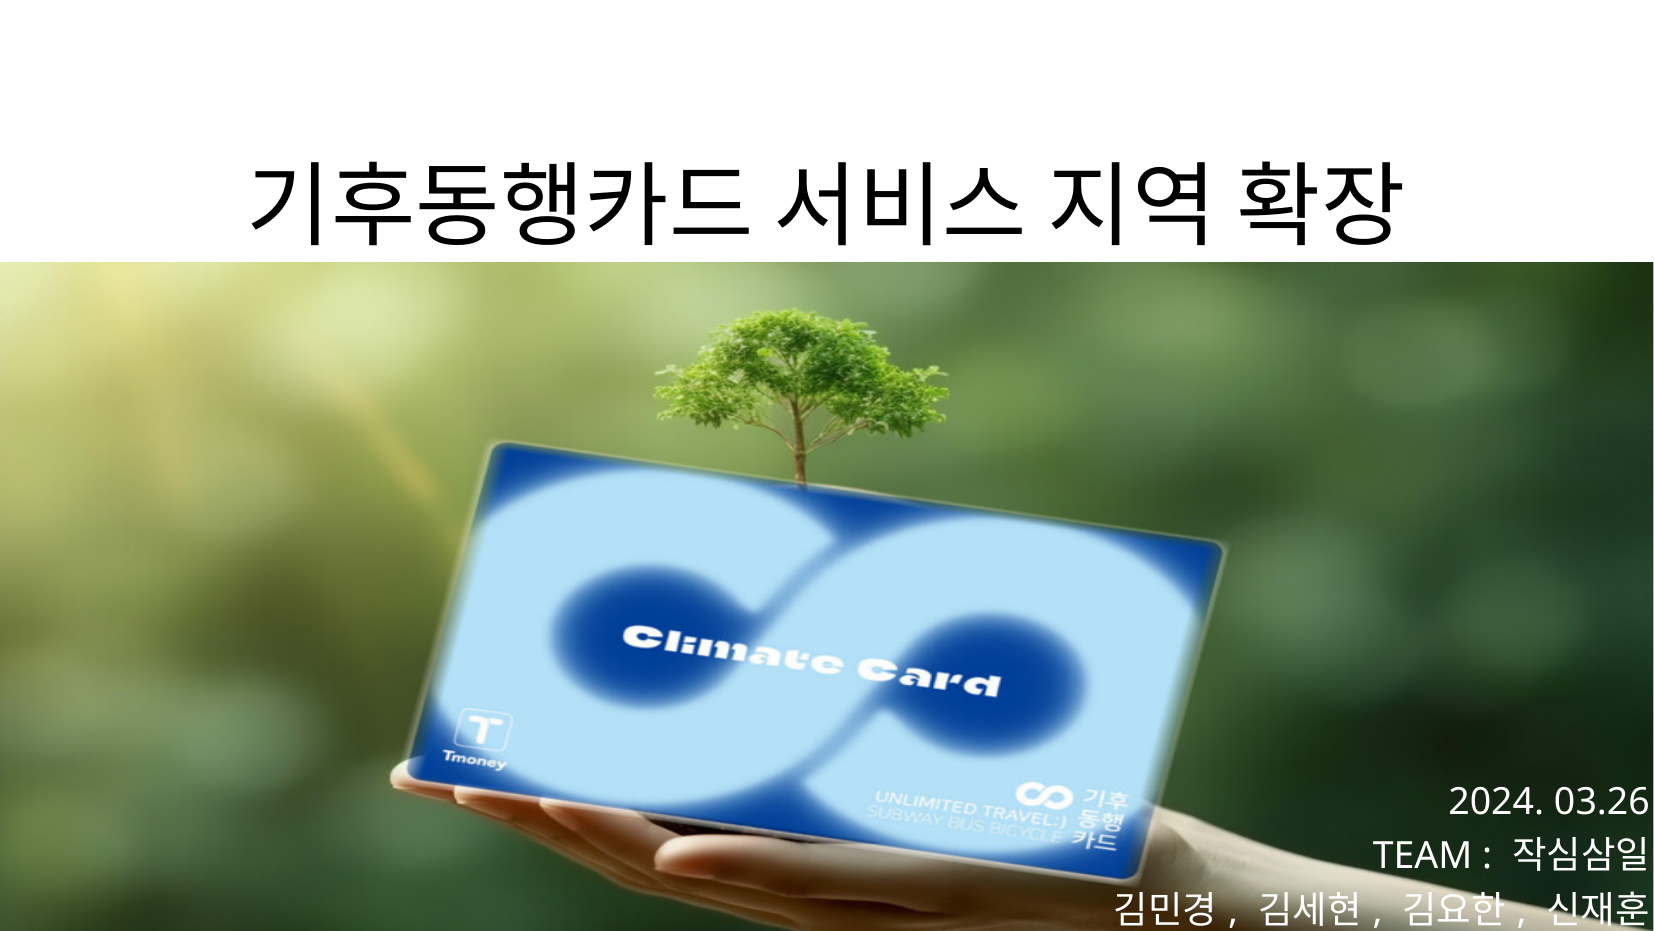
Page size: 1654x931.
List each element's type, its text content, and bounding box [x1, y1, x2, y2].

picture [1634, 800, 1644, 804]
picture [1517, 791, 1526, 804]
title 기후동행카드 서비스 지역 확장 [0, 96, 1654, 301]
title 2024. 03.26 TEAM : 작심삼일 김민경, 김세현, 김요한, 신재훈 [858, 804, 1651, 931]
picture [1558, 790, 1569, 804]
picture [1474, 790, 1485, 804]
picture [0, 301, 1654, 931]
